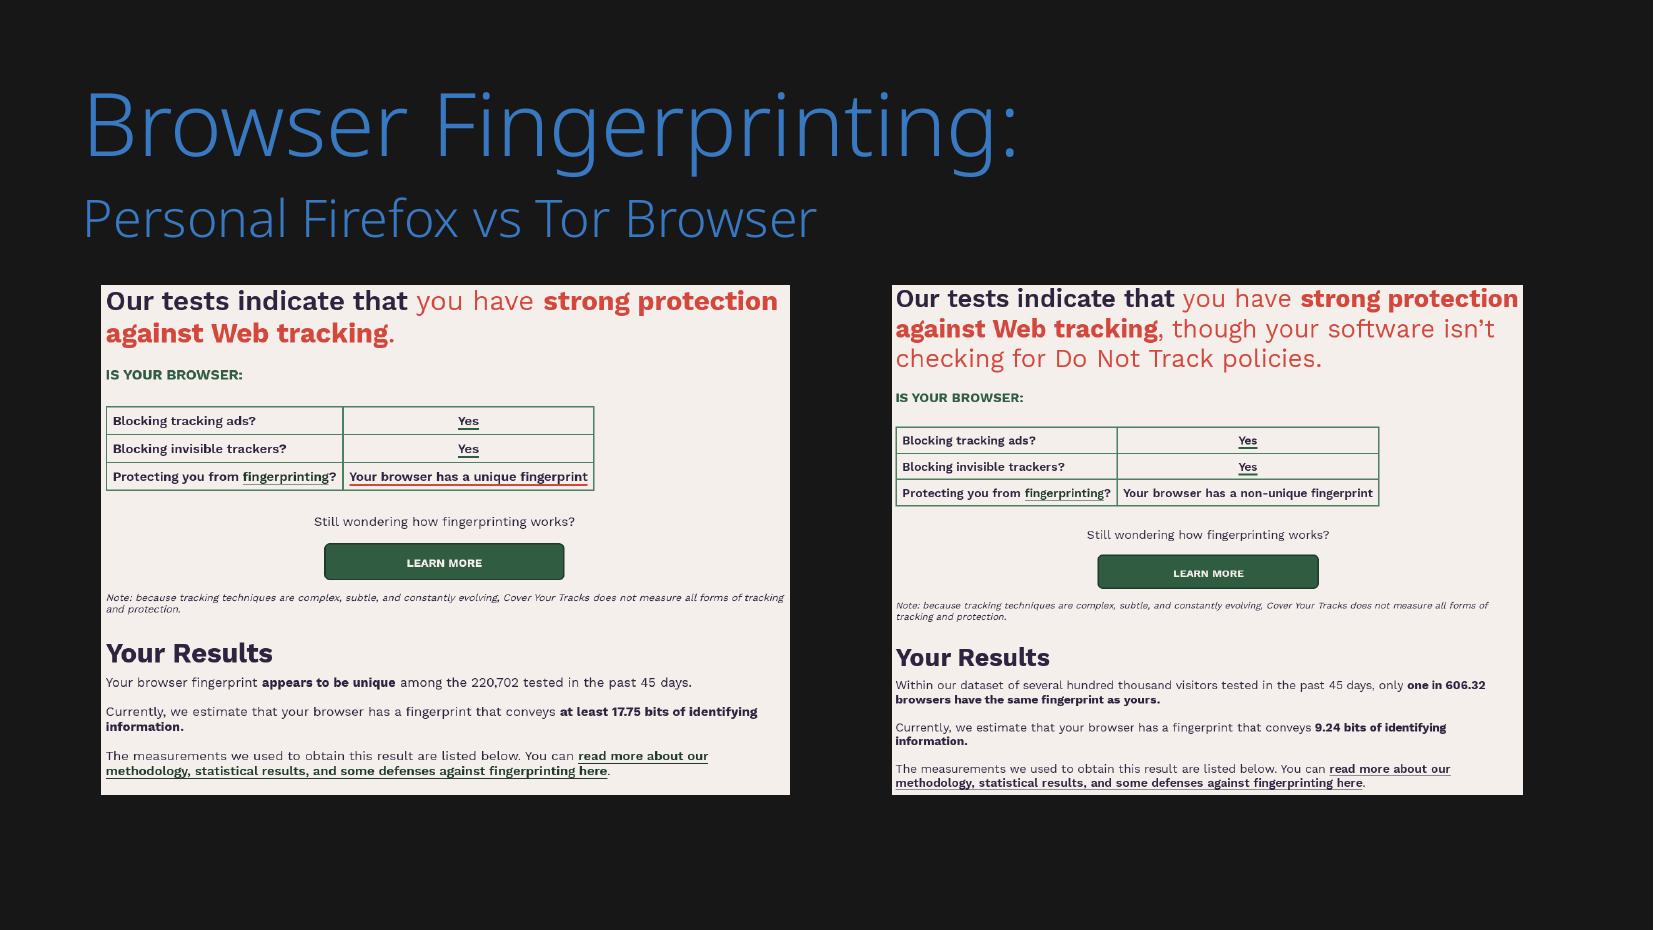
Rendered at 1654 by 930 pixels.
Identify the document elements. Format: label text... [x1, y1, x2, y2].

title Browser Fingerprinting: Personal Firefox vs Tor Browser [82, 60, 1572, 253]
picture [892, 285, 1523, 795]
picture [101, 285, 790, 795]
